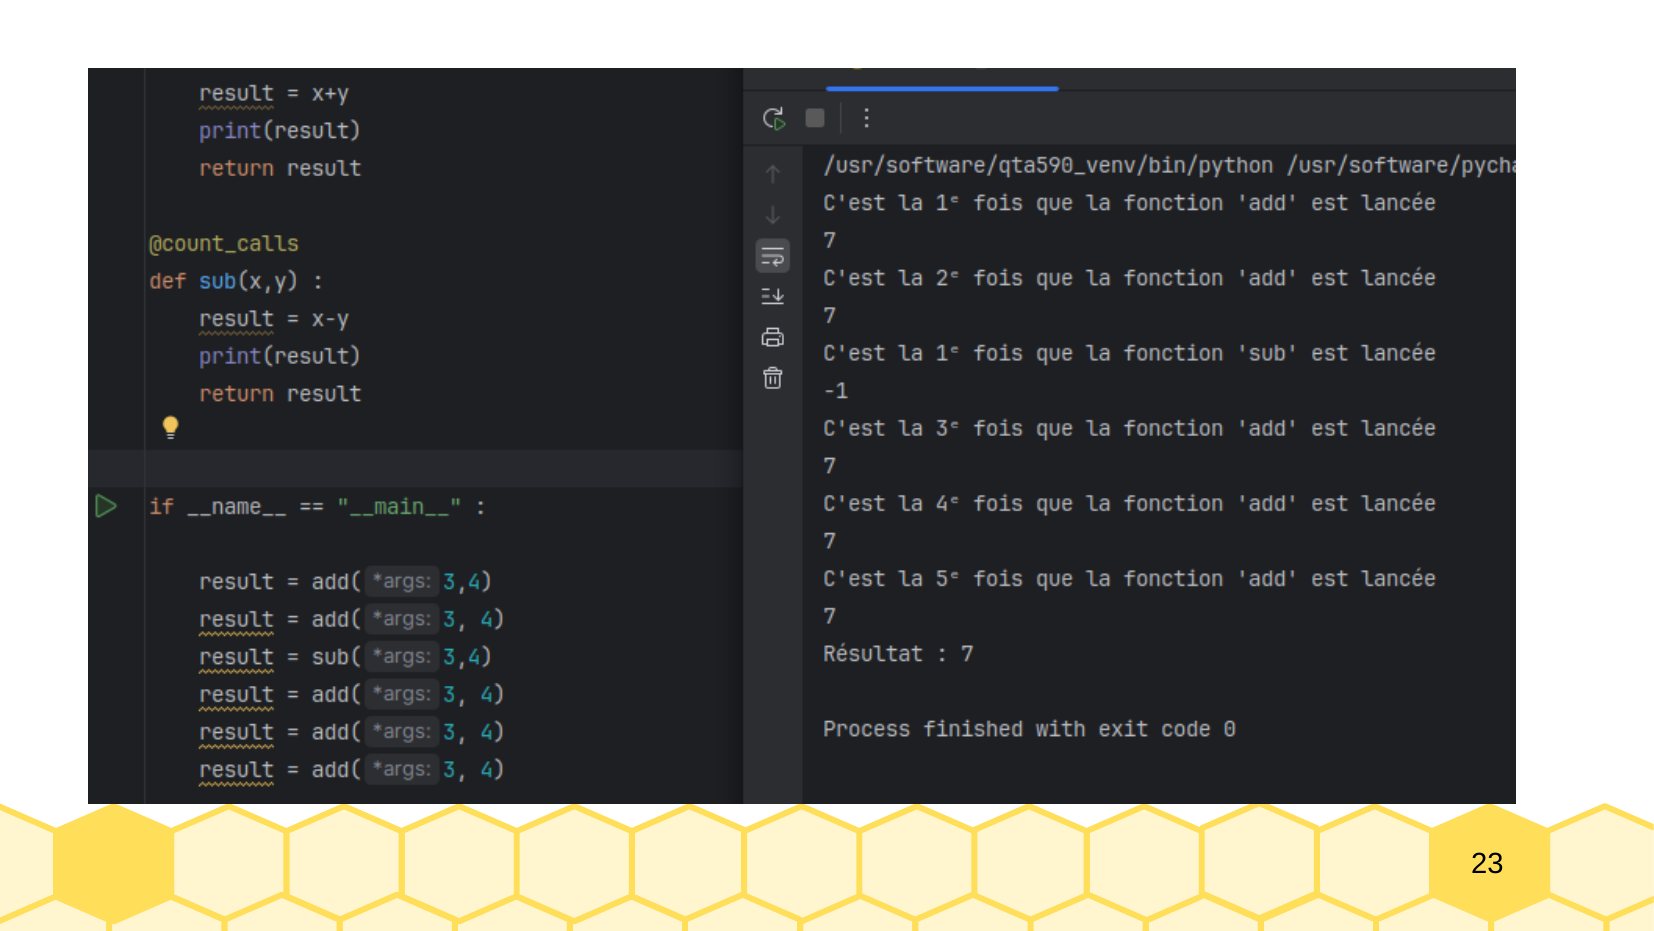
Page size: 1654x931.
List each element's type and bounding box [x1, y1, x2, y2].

picture [88, 68, 1516, 804]
